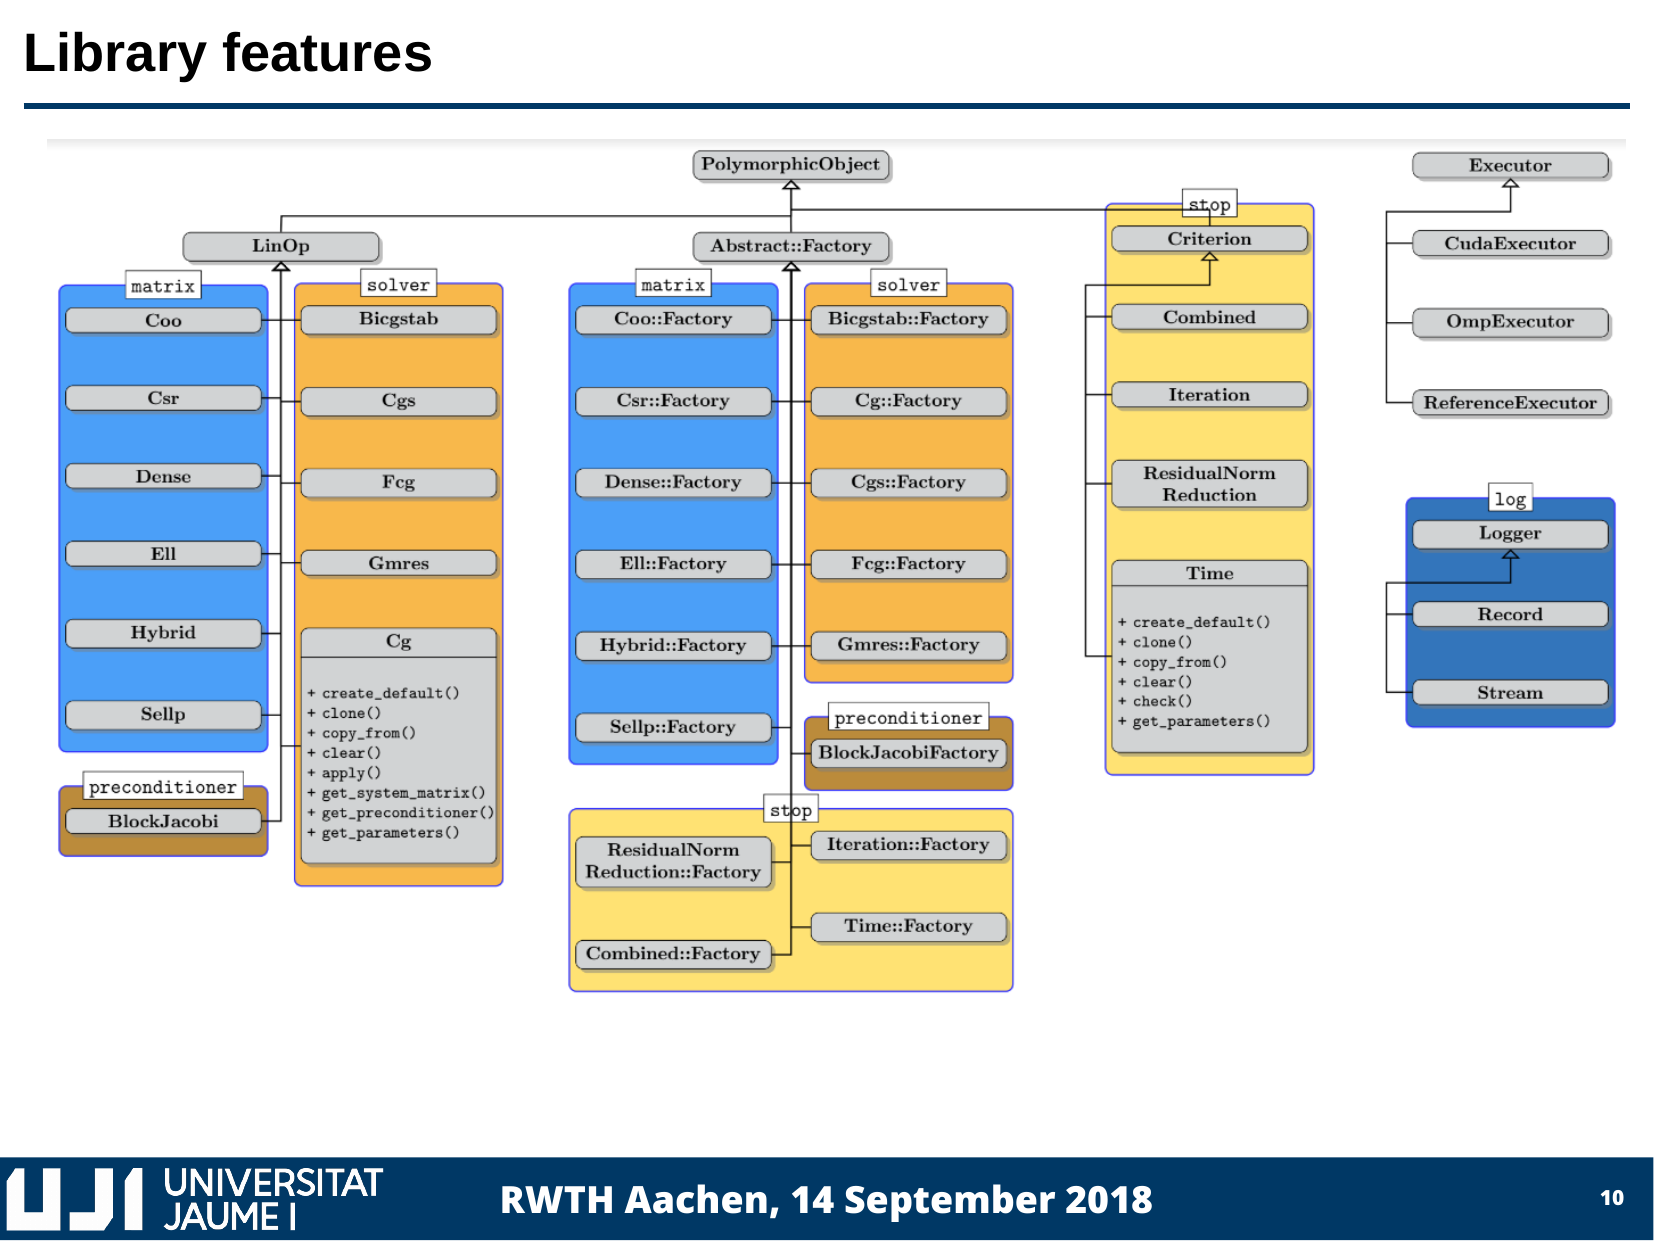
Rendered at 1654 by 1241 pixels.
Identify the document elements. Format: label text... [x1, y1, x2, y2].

picture [0, 1158, 390, 1241]
picture [47, 139, 1626, 999]
title Library features [23, 0, 1630, 107]
